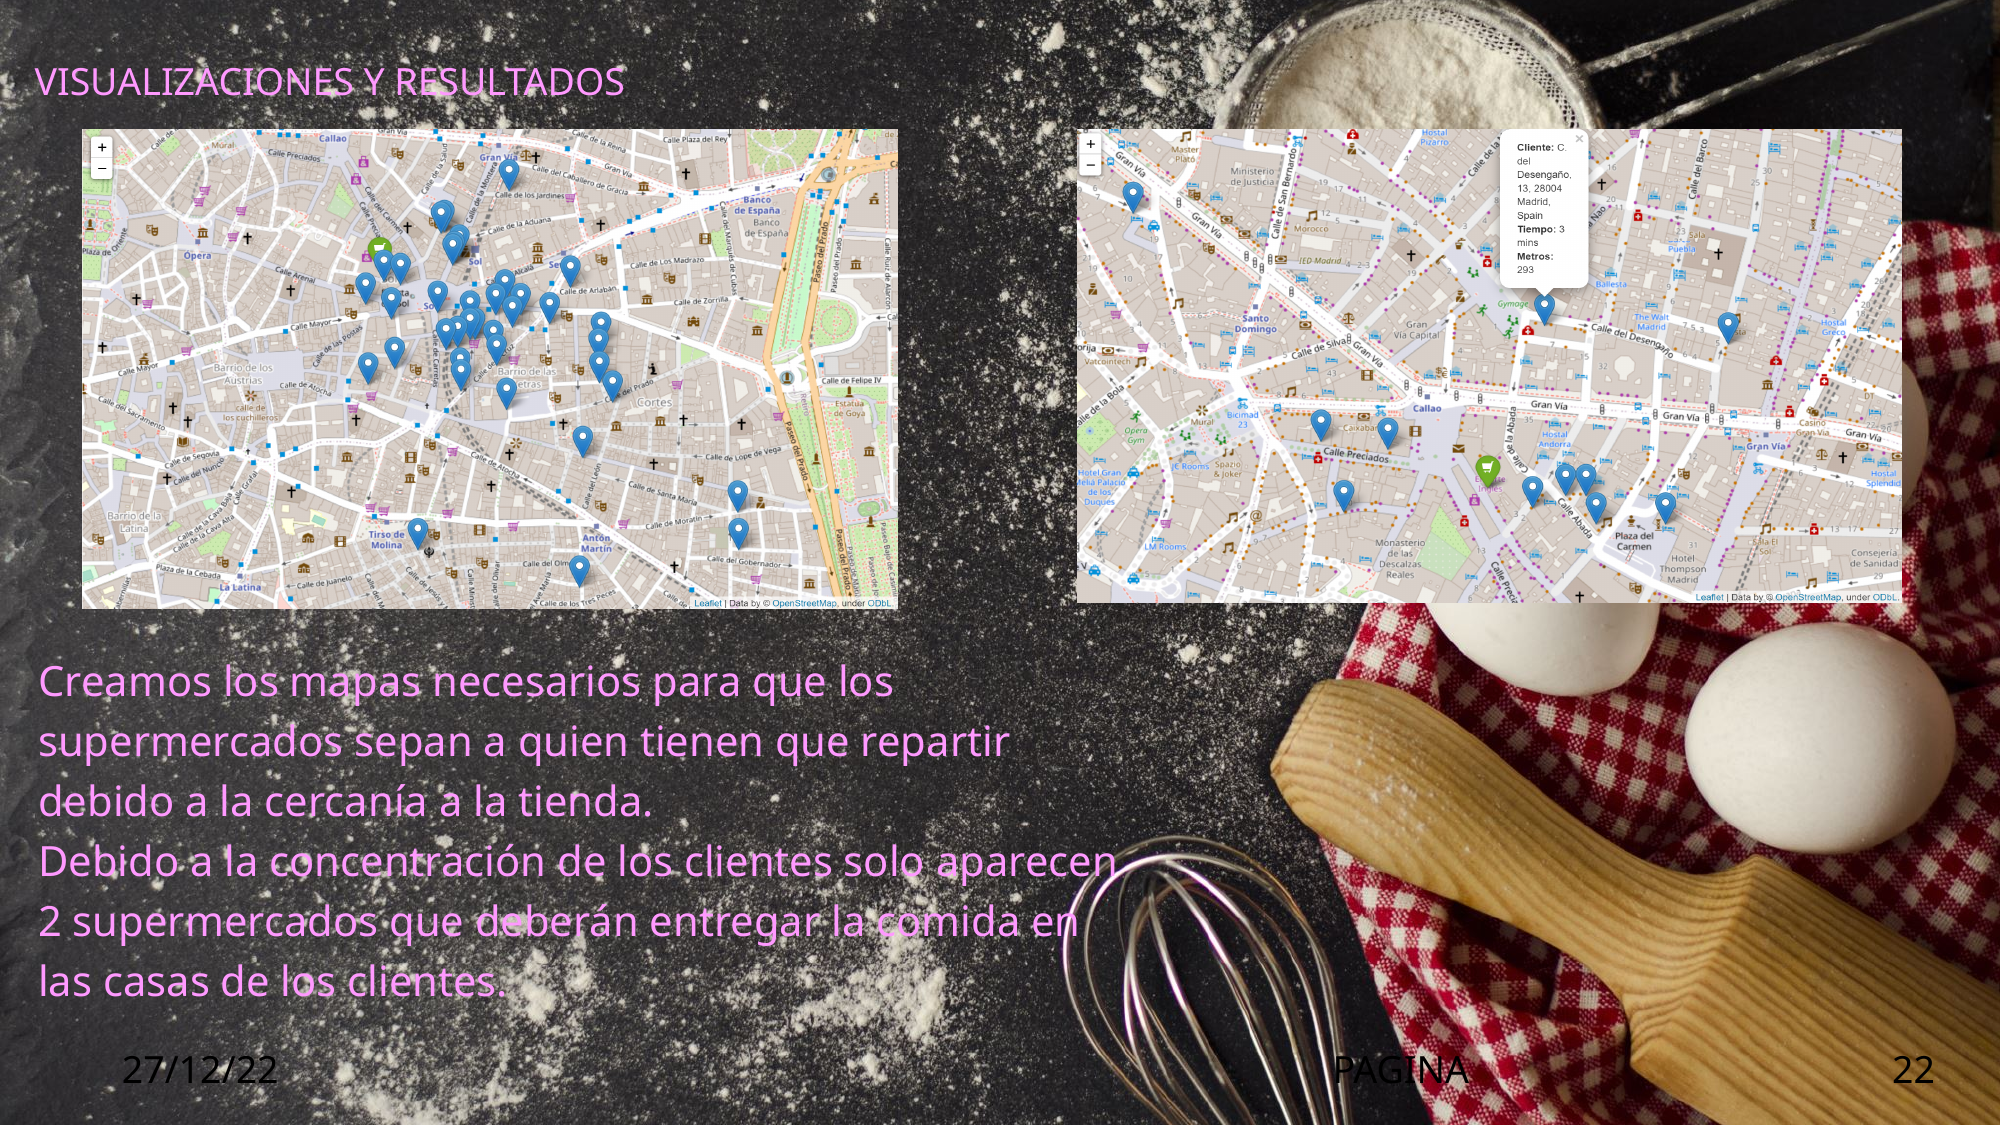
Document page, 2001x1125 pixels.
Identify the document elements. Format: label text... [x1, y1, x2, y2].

picture [0, 0, 2000, 1125]
footer PAGINA [1317, 1038, 1877, 1099]
slide_number <número> [1877, 1038, 1966, 1099]
text_box VISUALIZACIONES Y RESULTADOS [19, 46, 993, 107]
subtitle Creamos los mapas necesarios para que los supermercados sepan a quien tienen que repartir debido a la cercanía a la tienda. Debido a la concentración de los clientes solo aparecen 2 supermercados que deberán entregar la comida en las casas de los clientes. [23, 637, 1134, 1125]
